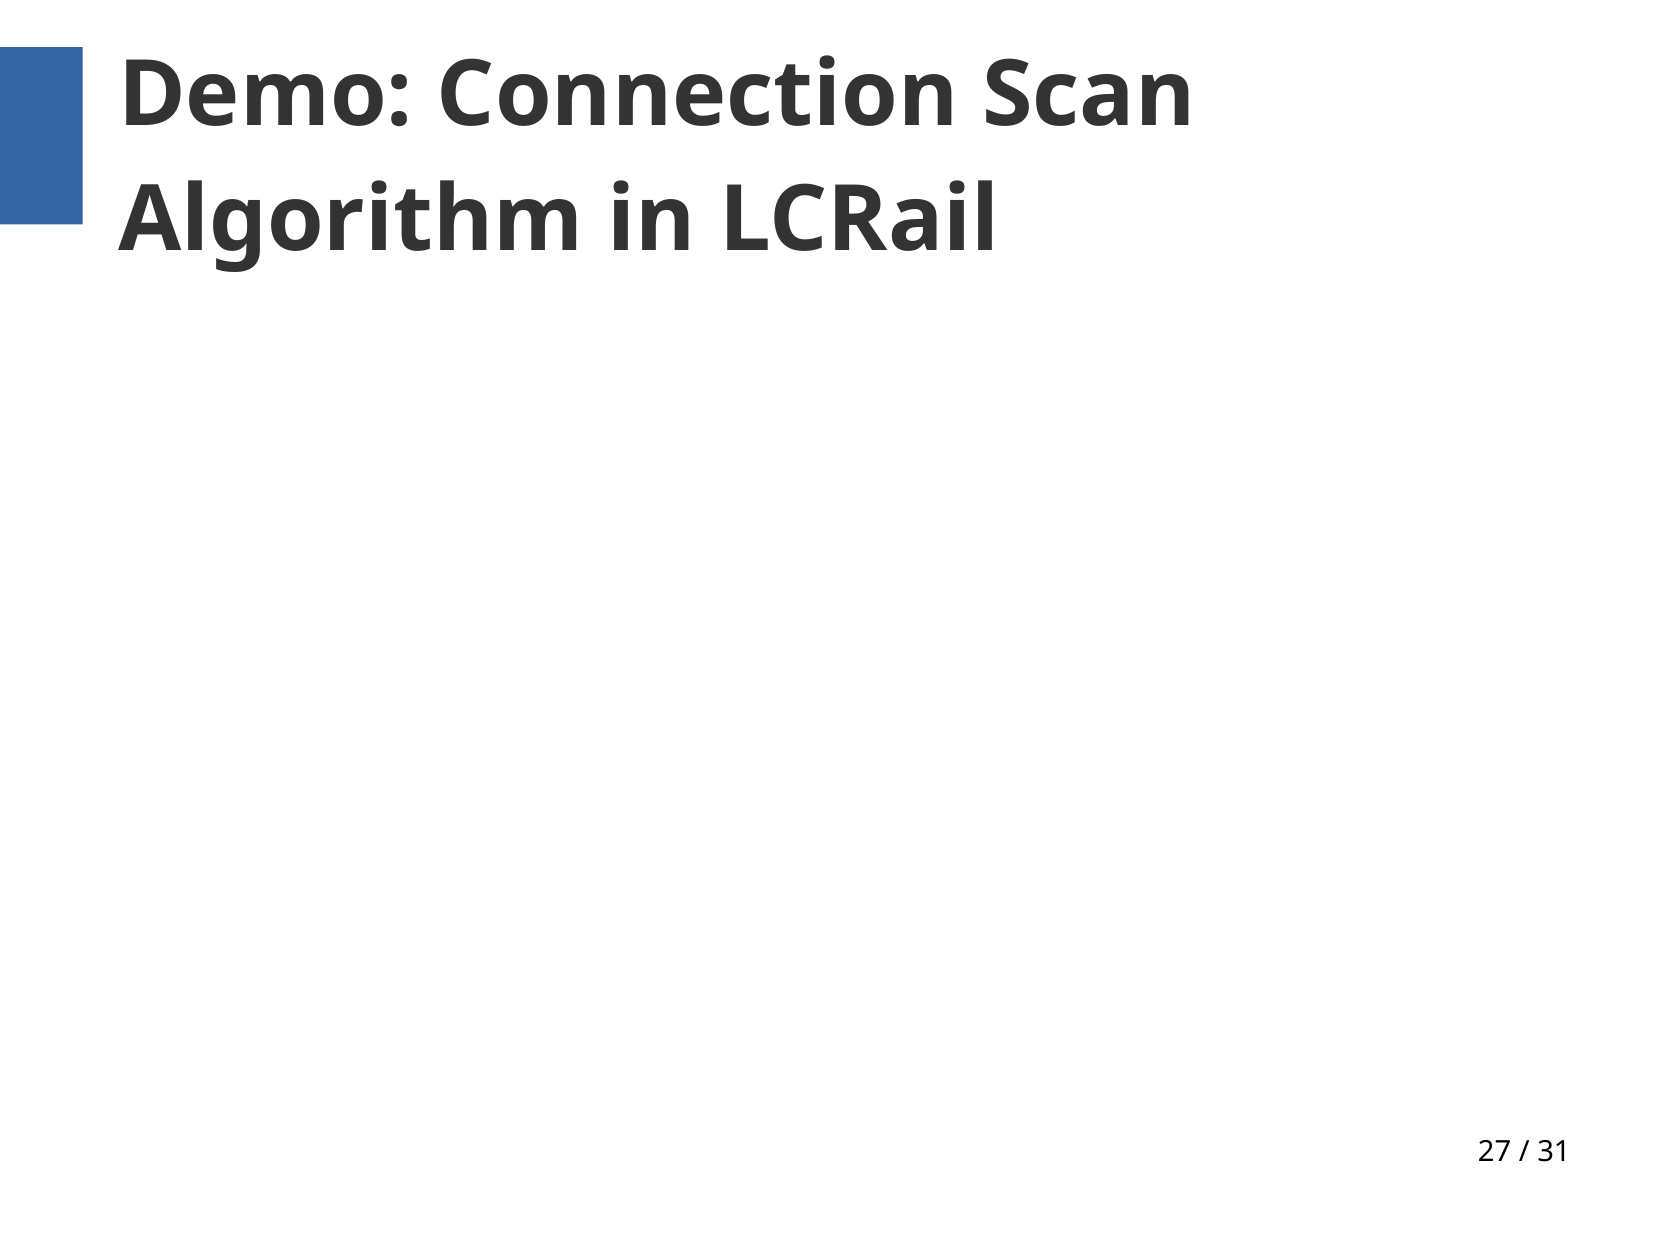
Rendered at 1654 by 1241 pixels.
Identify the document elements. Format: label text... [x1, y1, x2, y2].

title Demo: Connection Scan Algorithm in LCRail [118, 45, 1571, 260]
